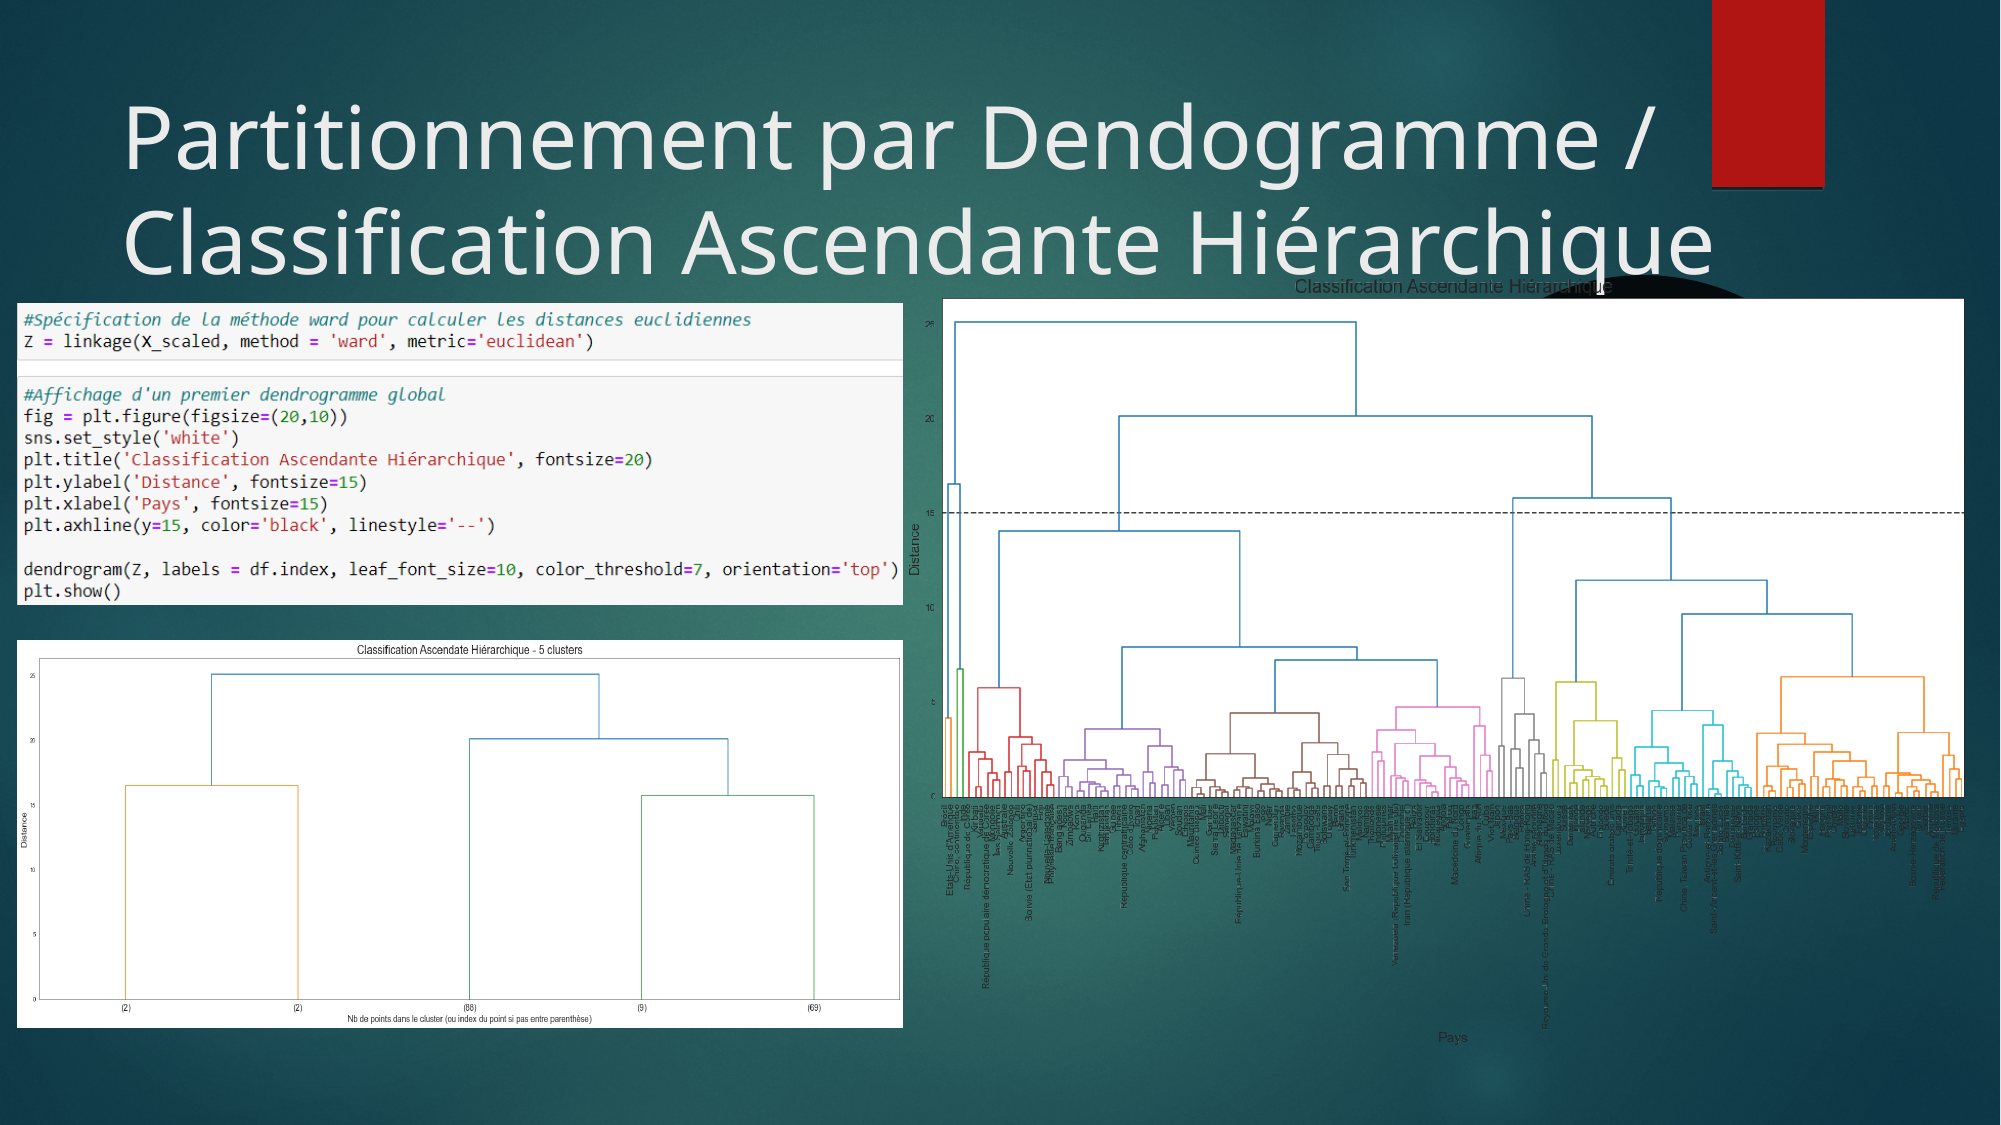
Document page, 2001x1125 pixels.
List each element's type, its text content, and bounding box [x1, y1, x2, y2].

picture [17, 272, 1972, 1051]
title Partitionnement par Dendogramme / Classification Ascendante Hiérarchique [106, 74, 1864, 303]
